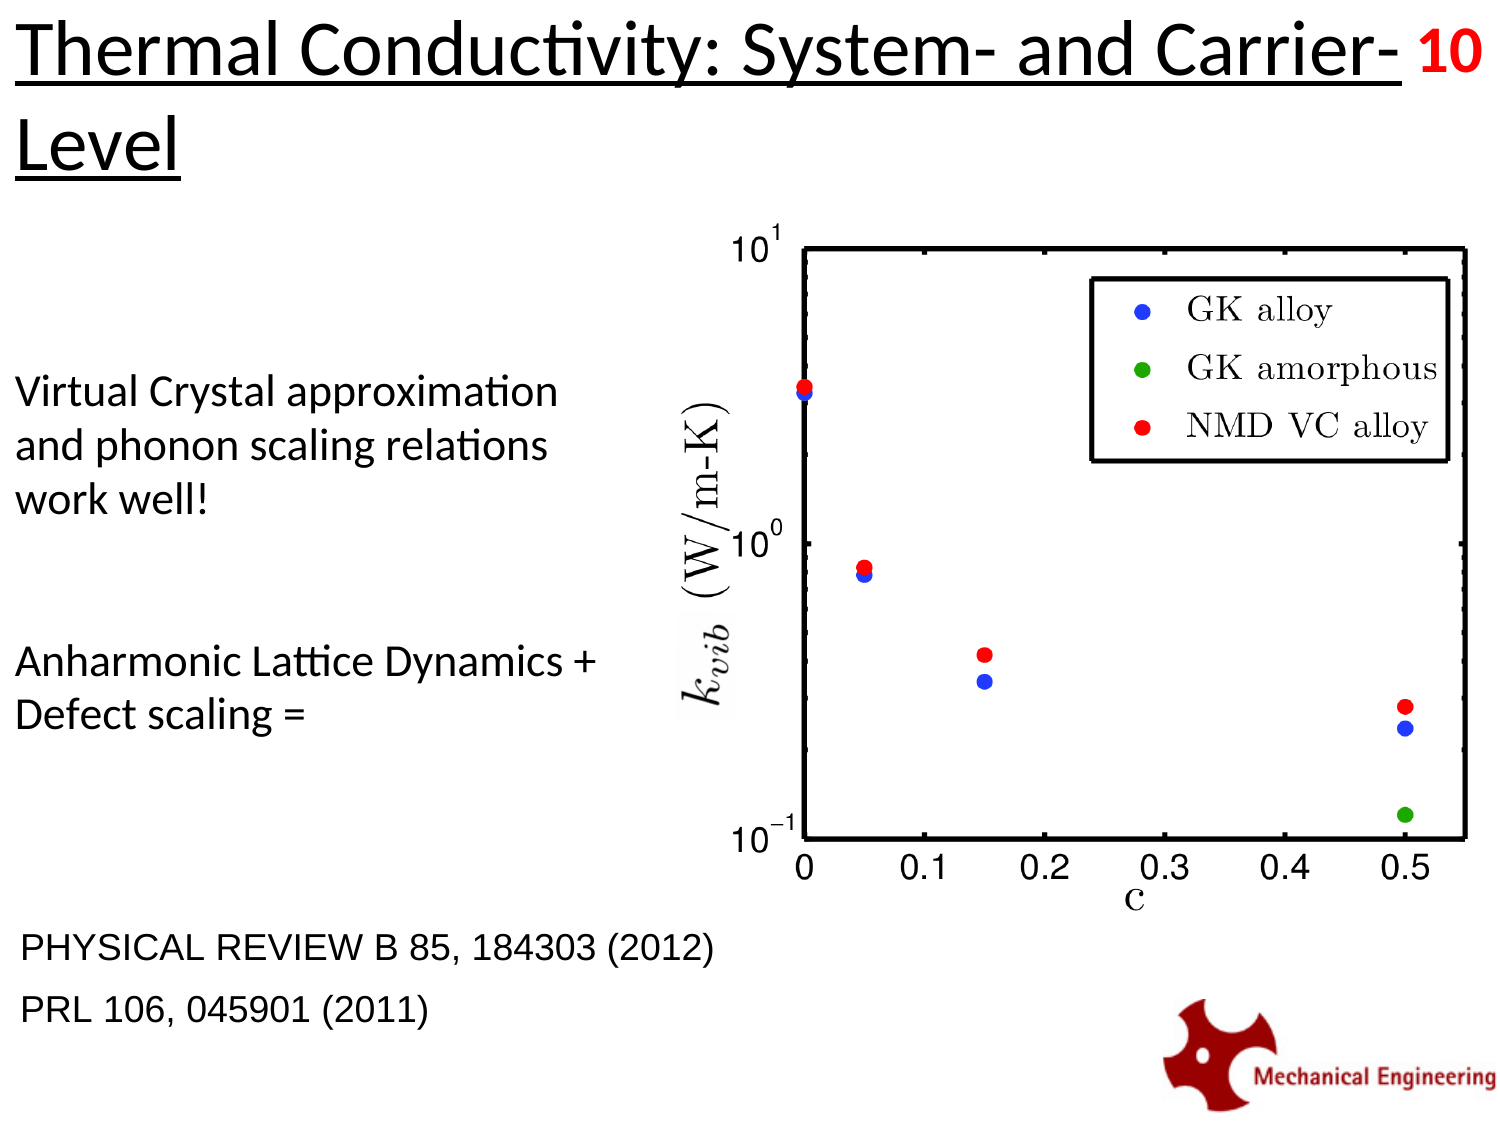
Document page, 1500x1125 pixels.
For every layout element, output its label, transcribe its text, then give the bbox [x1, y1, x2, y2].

text_box PHYSICAL REVIEW B 85, 184303 (2012) [5, 917, 751, 977]
text_box PRL 106, 045901 (2011) [5, 979, 646, 1037]
picture [675, 192, 1500, 931]
picture [1162, 999, 1497, 1113]
title Thermal Conductivity: System- and Carrier-Level [0, 0, 1430, 195]
text_box 10 [1401, 0, 1499, 93]
text_box Virtual Crystal approximation and phonon scaling relations work well! Anharmonic Lattice Dynamics + Defect scaling = [0, 355, 616, 850]
